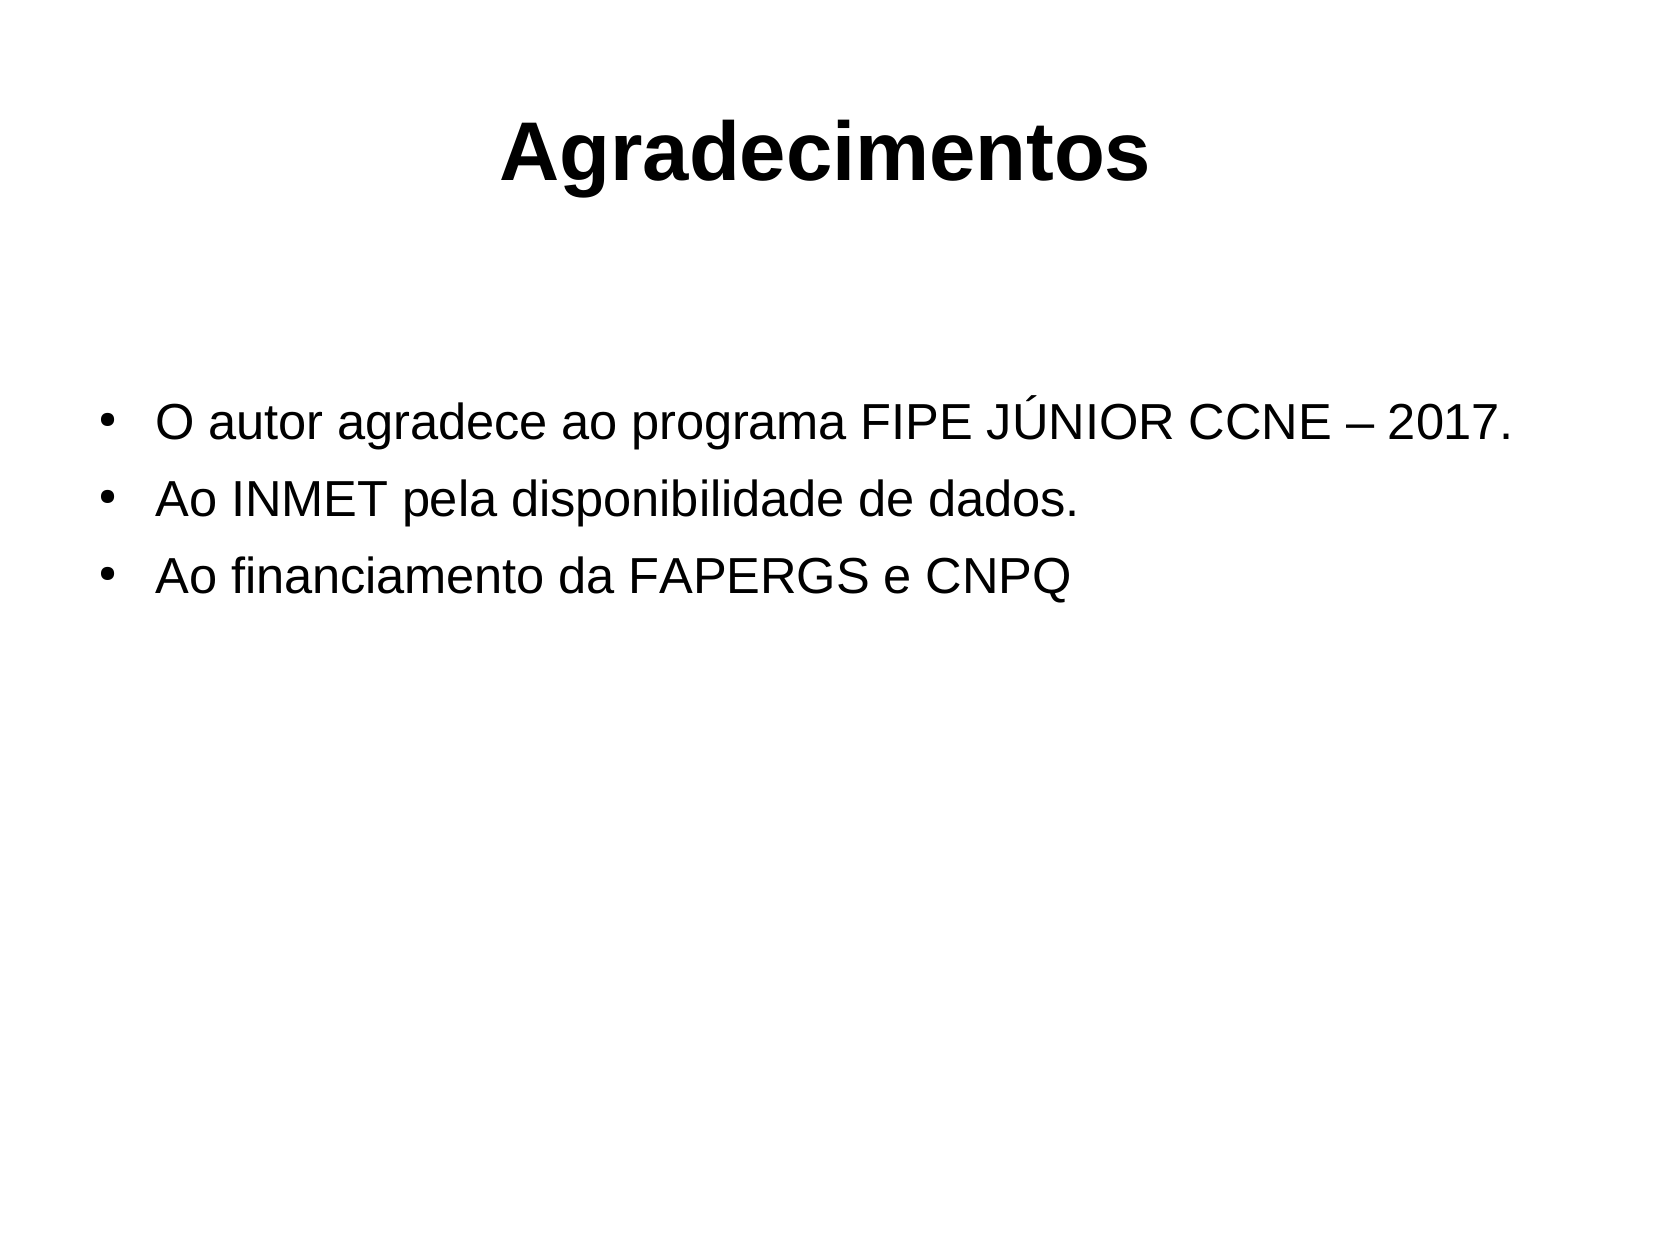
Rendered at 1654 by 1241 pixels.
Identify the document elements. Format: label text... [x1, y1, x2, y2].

list O autor agradece ao programa FIPE JÚNIOR CCNE – 2017. Ao INMET pela disponibilidade de dados. Ao financiamento da FAPERGS e CNPQ [28, 390, 1516, 661]
title Agradecimentos [82, 49, 1569, 255]
